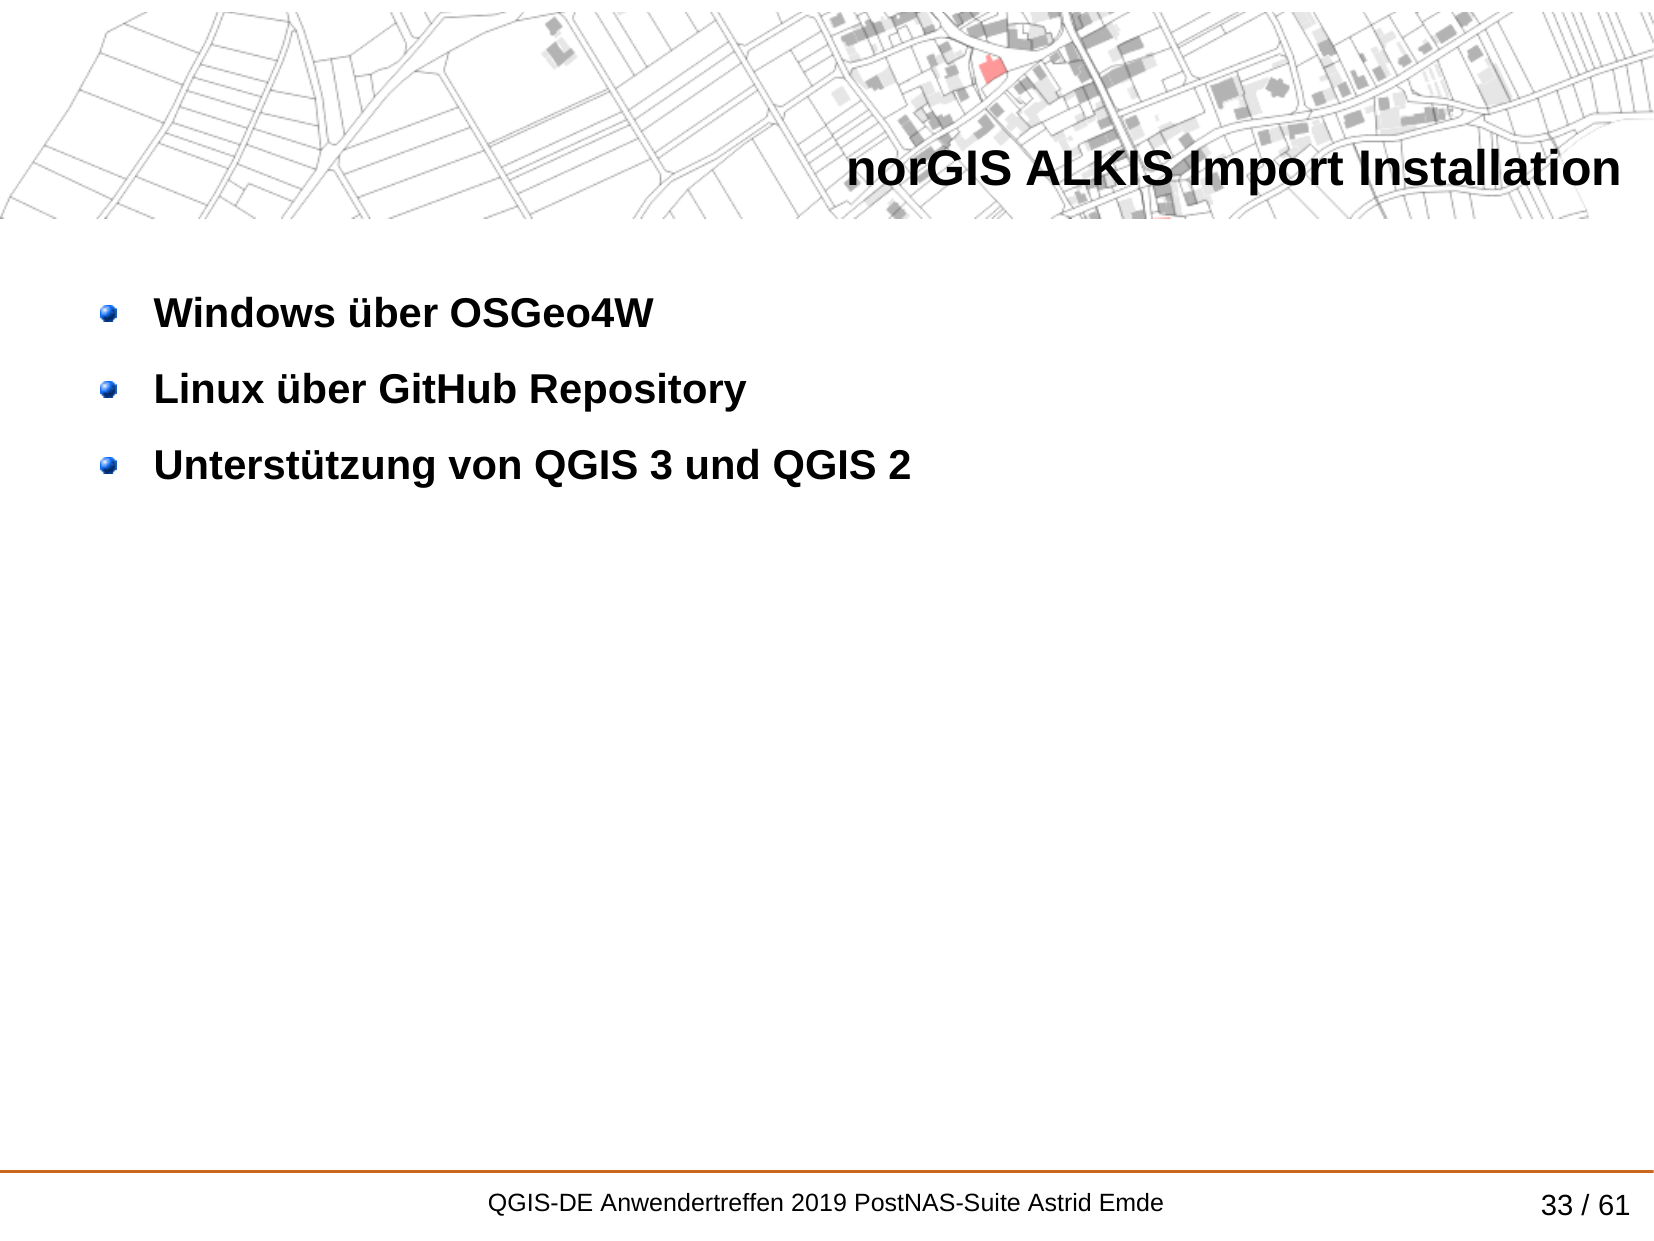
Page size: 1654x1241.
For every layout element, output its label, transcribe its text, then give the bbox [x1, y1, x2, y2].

title norGIS ALKIS Import Installation [249, 123, 1637, 213]
list Windows über OSGeo4W Linux über GitHub Repository Unterstützung von QGIS 3 und QGIS 2 [82, 290, 1571, 1109]
